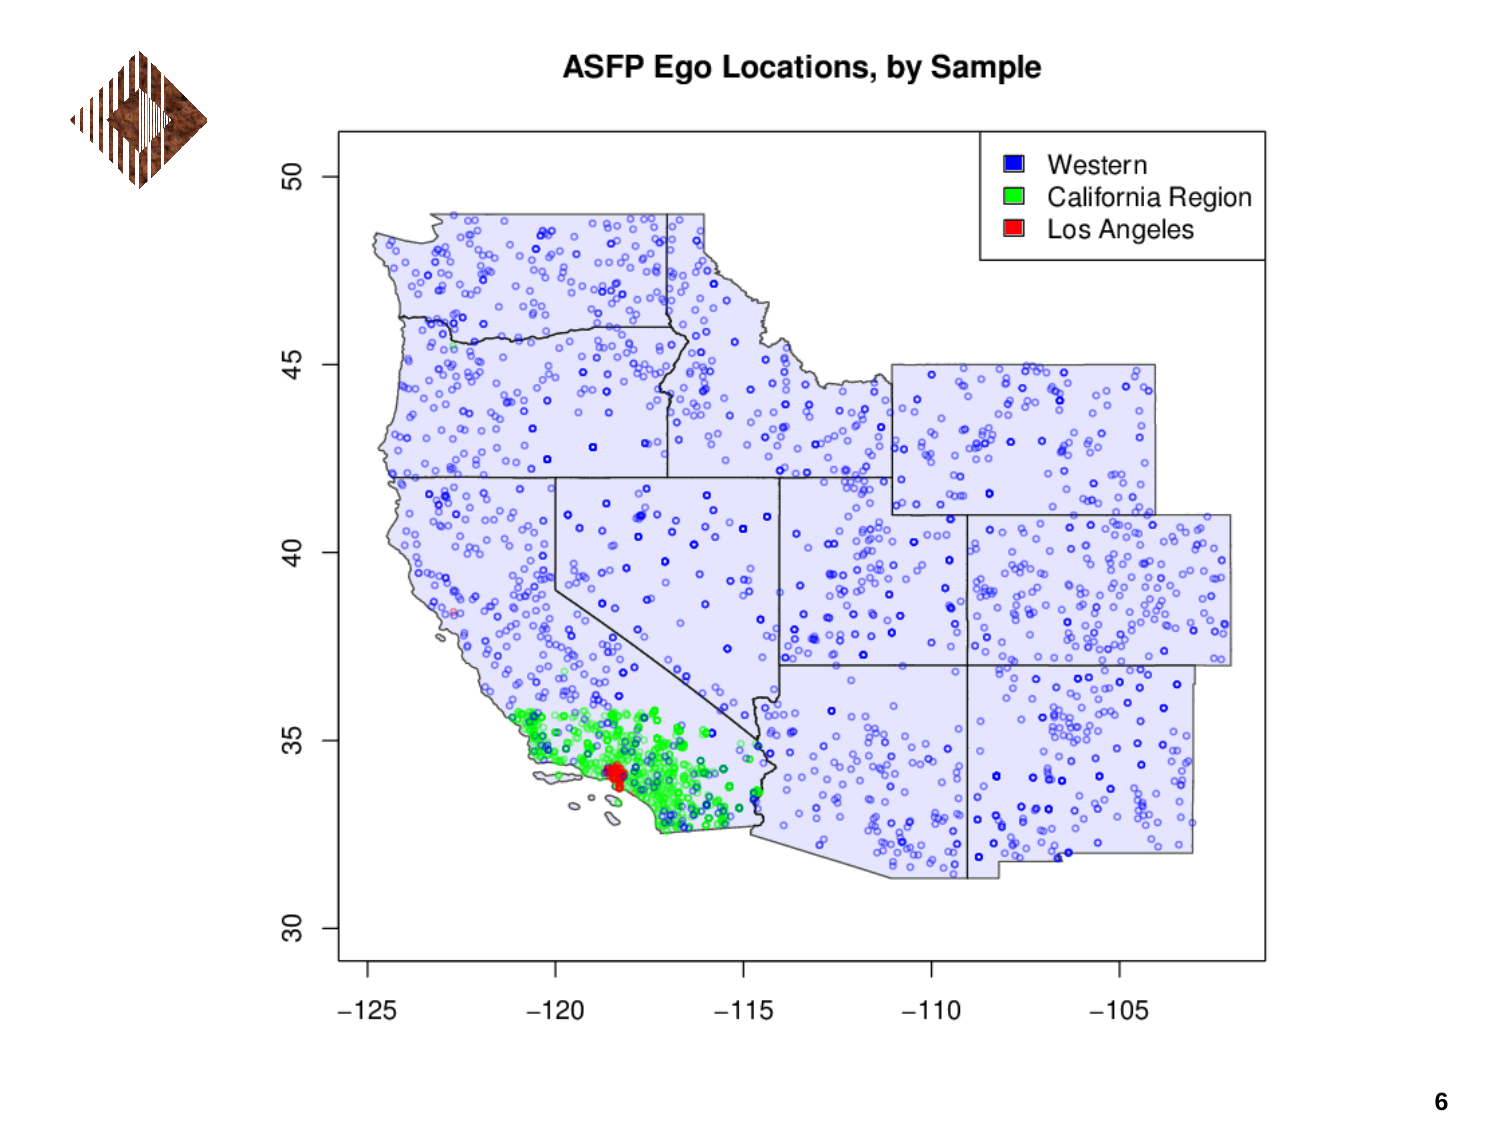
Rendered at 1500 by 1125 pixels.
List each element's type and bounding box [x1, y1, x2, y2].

picture [45, 0, 1333, 1125]
